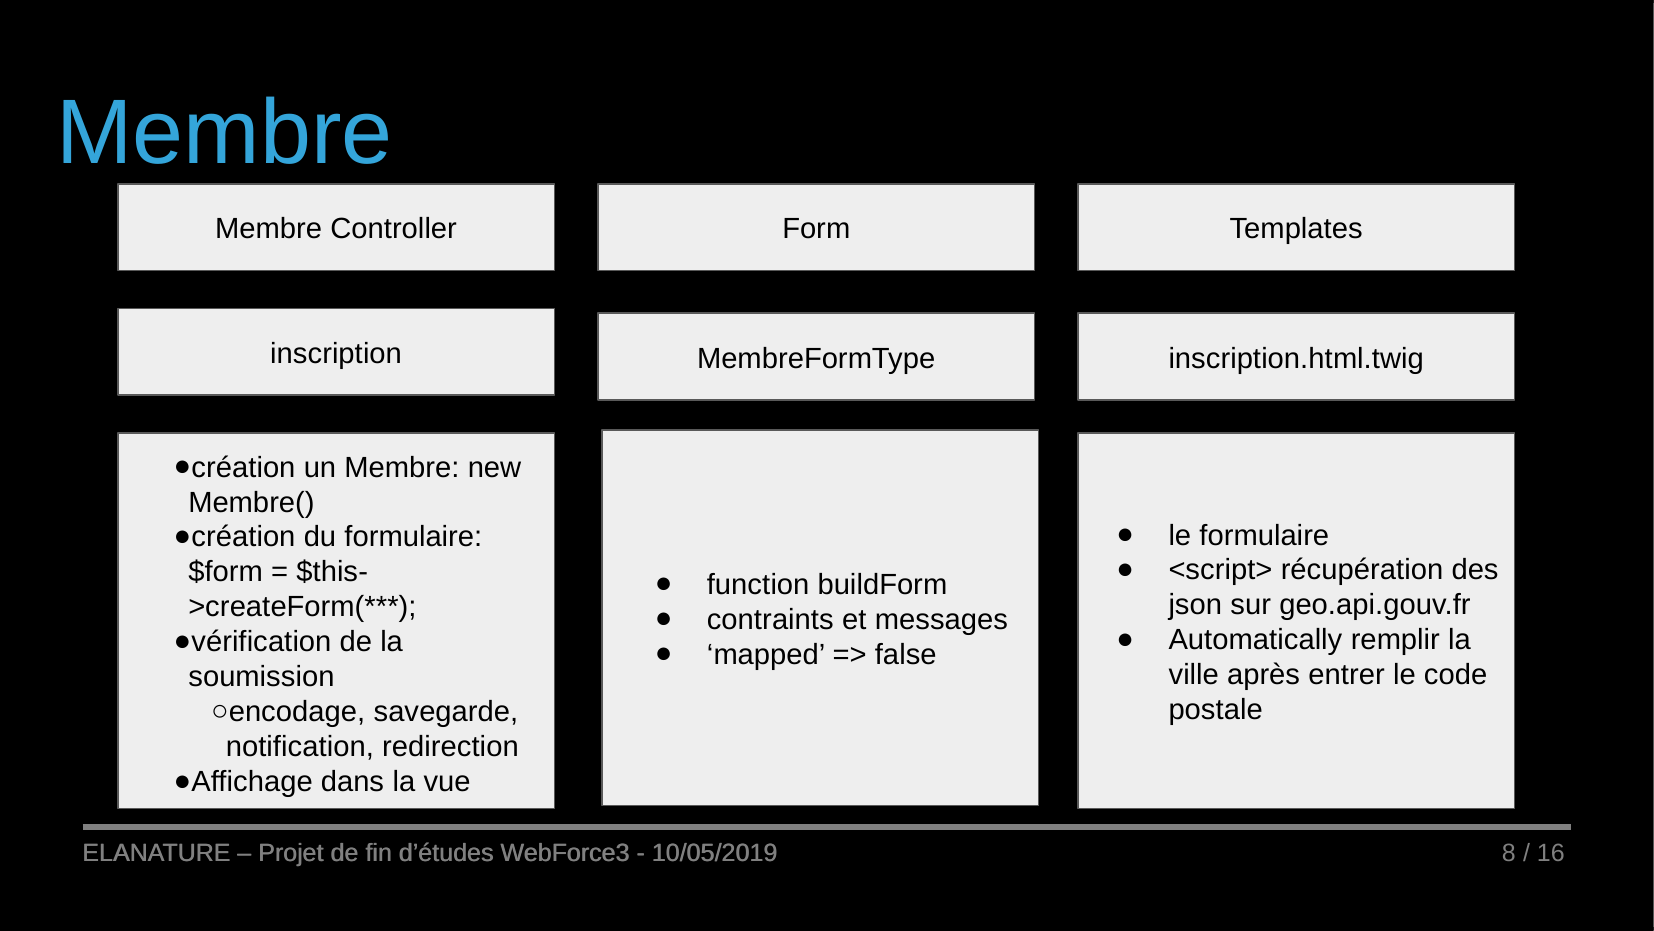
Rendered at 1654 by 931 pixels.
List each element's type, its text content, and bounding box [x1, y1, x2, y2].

title Membre [56, 80, 1598, 184]
text_box Membre Controller [118, 184, 555, 271]
text_box function buildForm contraints et messages ‘mapped’ => false [602, 429, 1039, 806]
text_box inscription.html.twig [1078, 313, 1515, 400]
text_box inscription [118, 308, 555, 396]
text_box Templates [1078, 184, 1515, 271]
text_box MembreFormType [598, 313, 1035, 400]
text_box le formulaire <script> récupération des json sur geo.api.gouv.fr Automatically remplir la ville après entrer le code postale [1078, 432, 1515, 809]
text_box création un Membre: new Membre() création du formulaire: $form = $this->createForm(***); vérification de la soumission encodage, savegarde, notification, redirection Affichage dans la vue [118, 432, 555, 809]
text_box Form [598, 184, 1035, 271]
